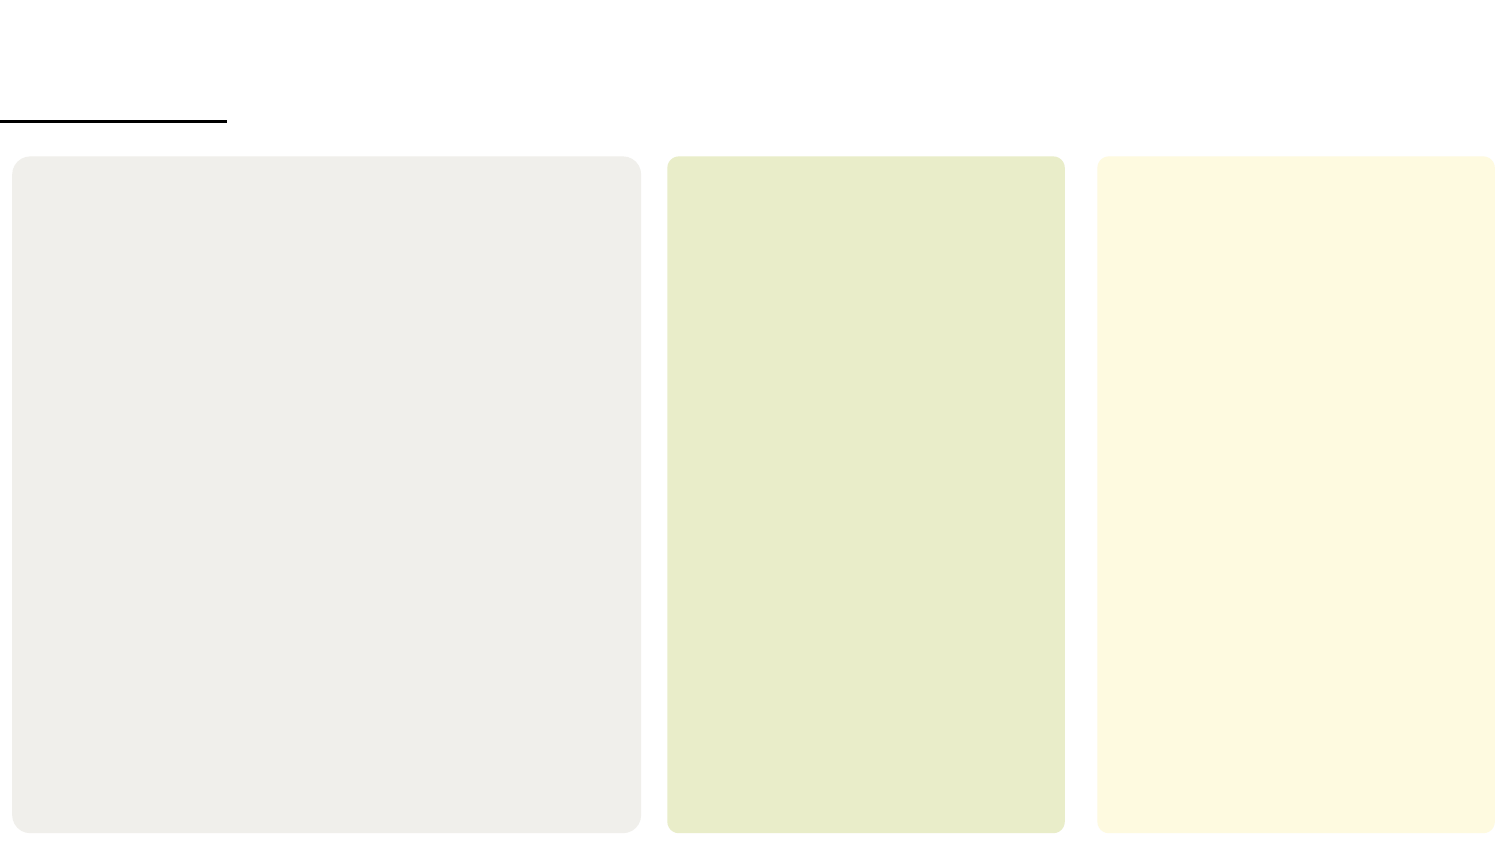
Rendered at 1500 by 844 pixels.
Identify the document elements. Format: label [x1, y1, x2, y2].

text_box [667, 156, 1065, 834]
text_box [1097, 156, 1495, 834]
text_box [12, 156, 642, 834]
